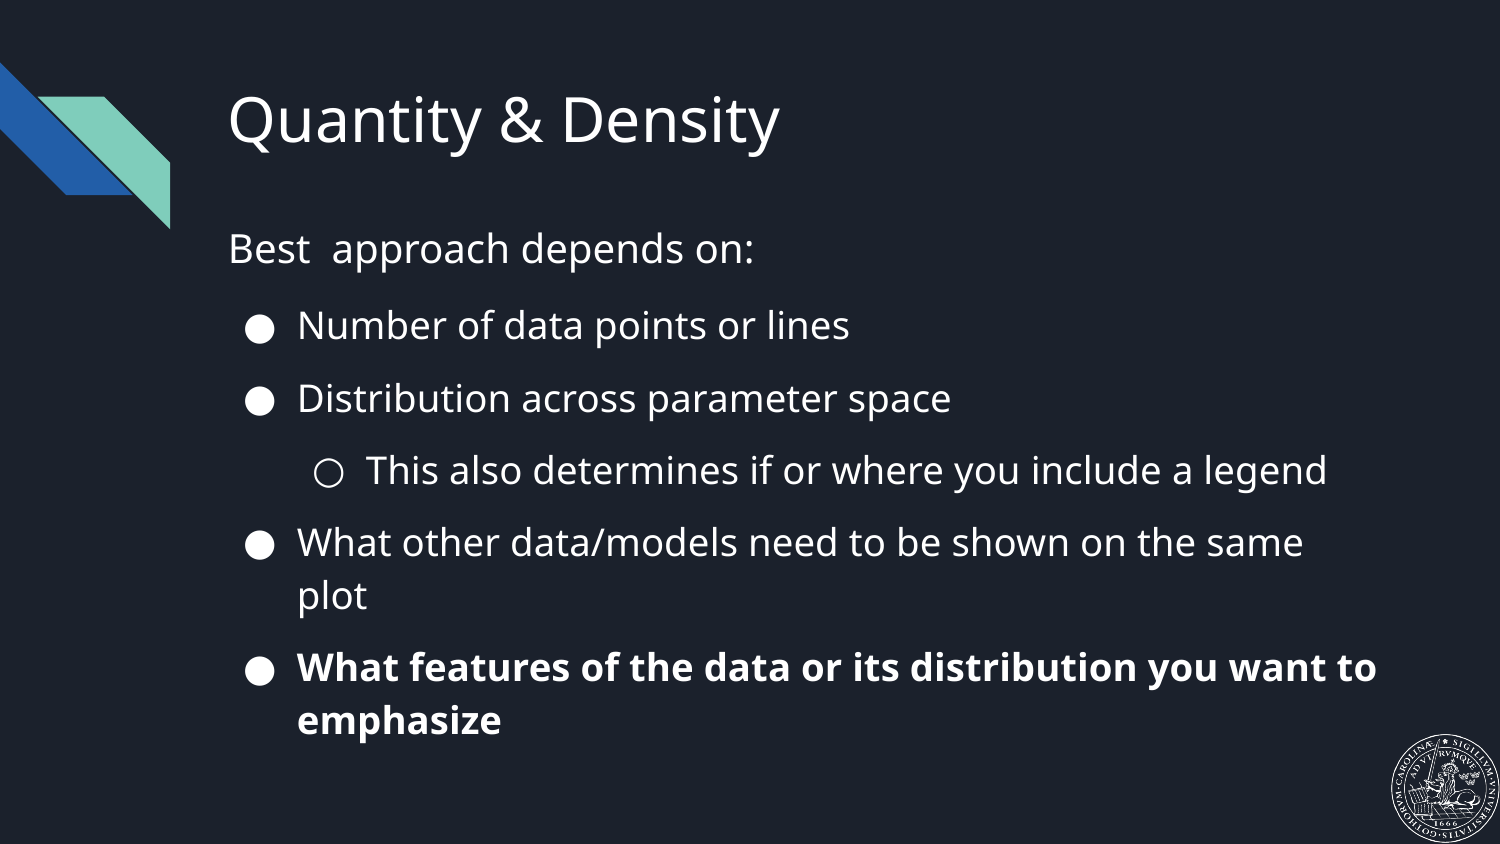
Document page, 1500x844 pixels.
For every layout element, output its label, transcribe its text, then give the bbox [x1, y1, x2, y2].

list Best approach depends on: Number of data points or lines Distribution across parameter space This also determines if or where you include a legend What other data/models need to be shown on the same plot What features of the data or its distribution you want to emphasize [212, 201, 1398, 762]
title Quantity & Density [212, 64, 1368, 201]
picture [1382, 724, 1500, 844]
